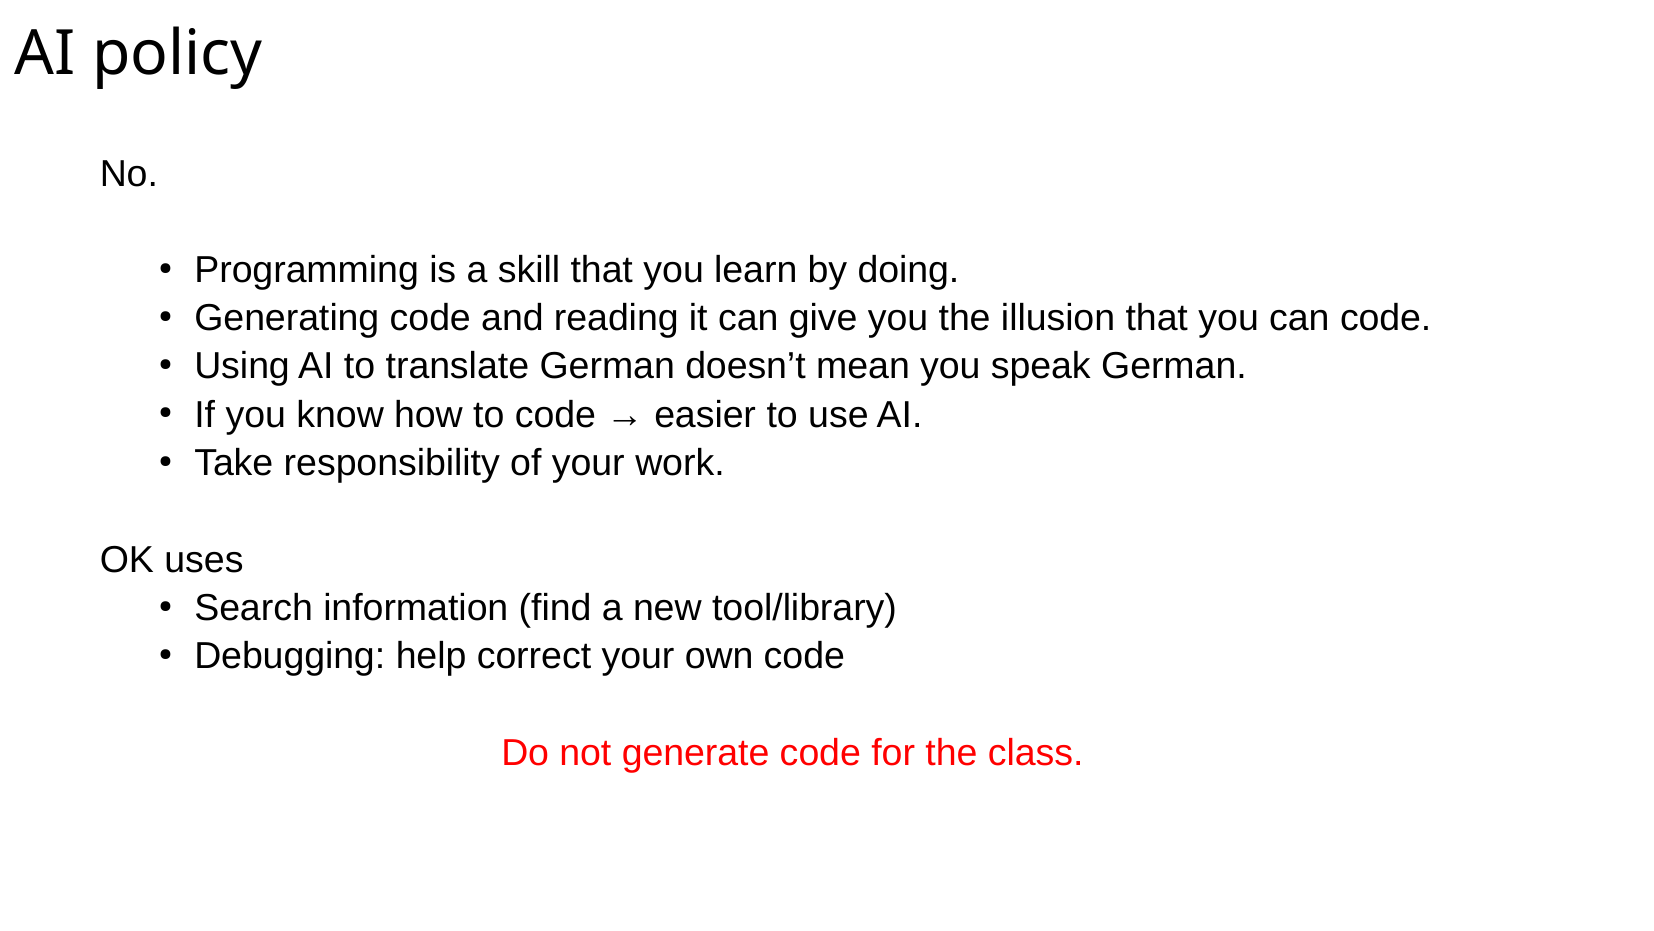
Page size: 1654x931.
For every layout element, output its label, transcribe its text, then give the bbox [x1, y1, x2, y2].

text_box AI policy [0, 0, 1654, 89]
text_box No. Programming is a skill that you learn by doing. Generating code and reading it can give you the illusion that you can code. Using AI to translate German doesn’t mean you speak German. If you know how to code → easier to use AI. Take responsibility of your work. OK uses Search information (find a new tool/library) Debugging: help correct your own code Do not generate code for the class. [85, 138, 1501, 826]
